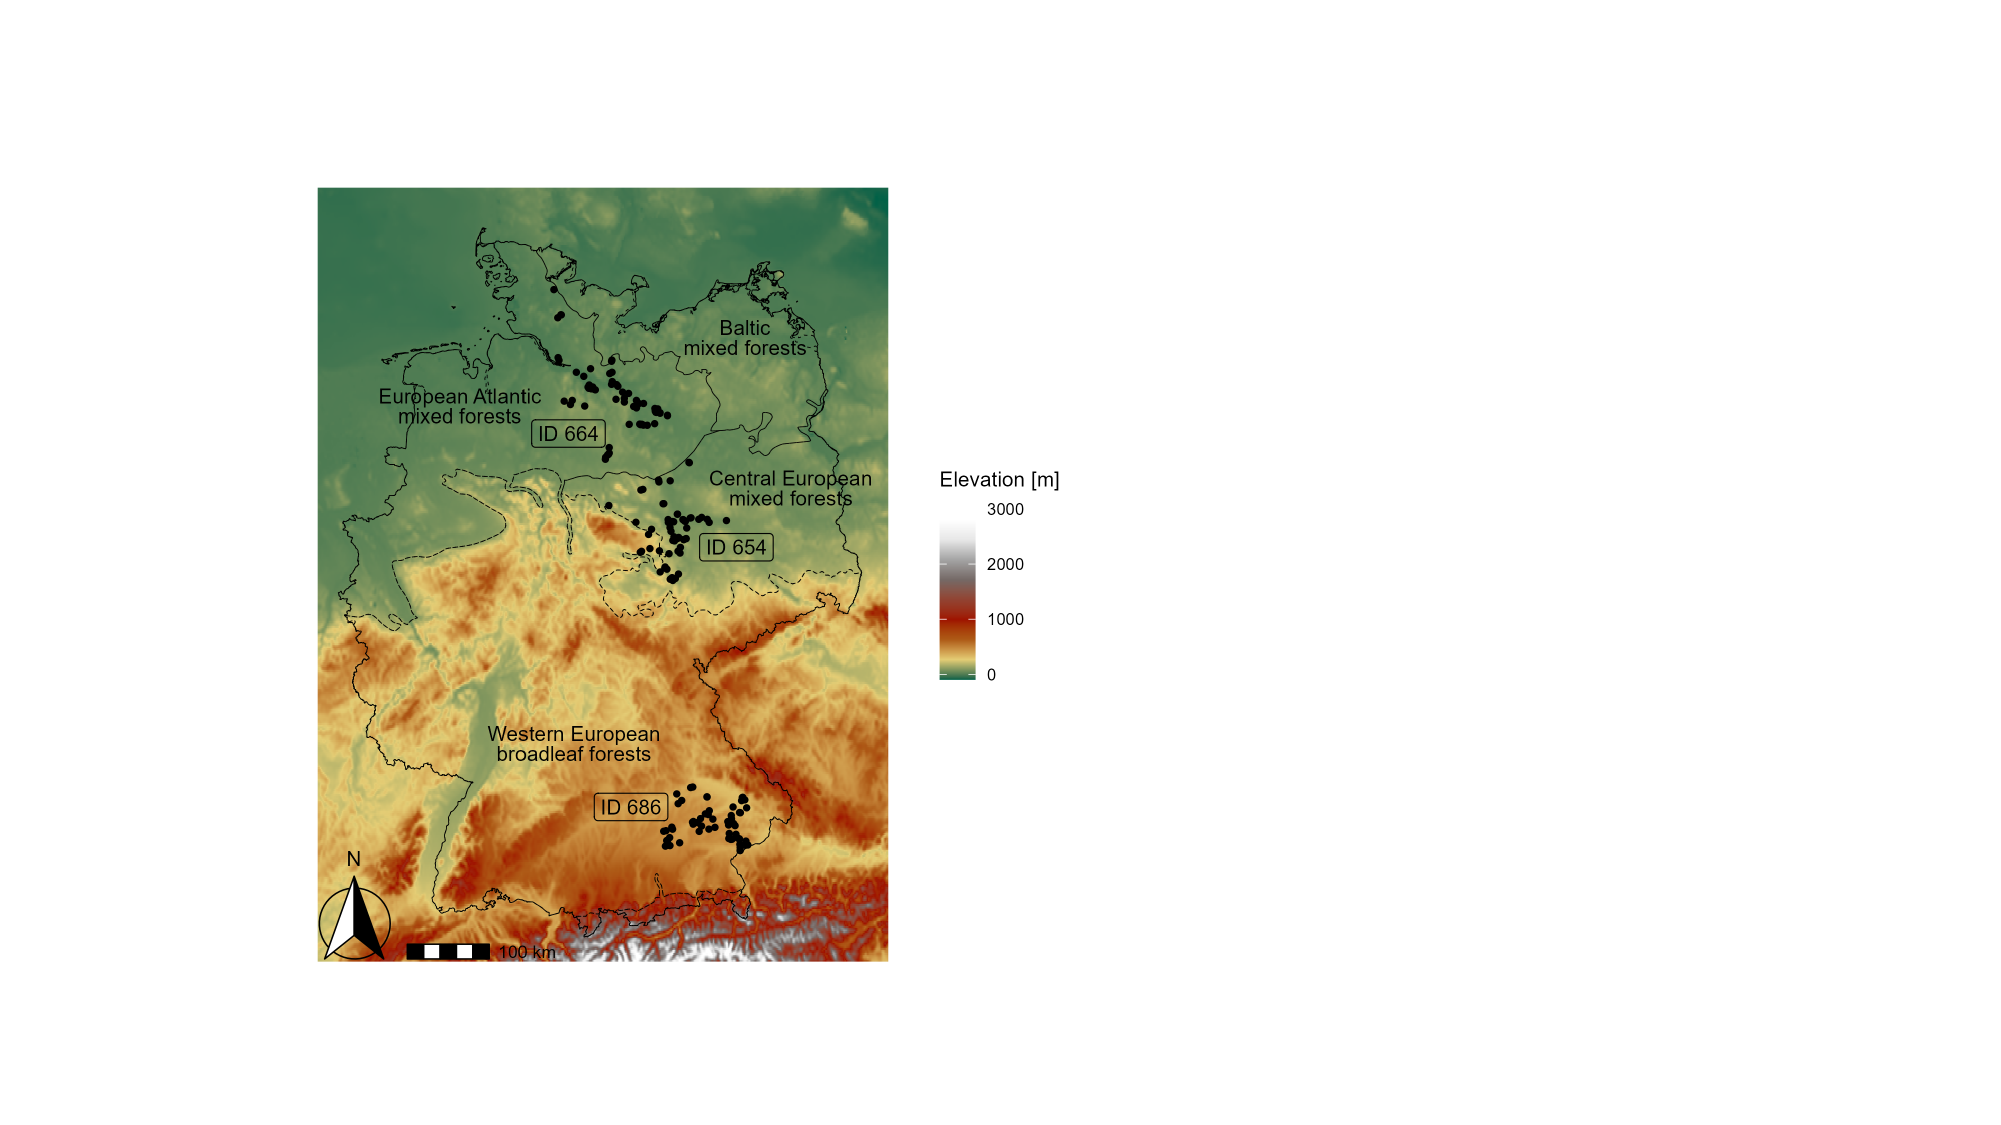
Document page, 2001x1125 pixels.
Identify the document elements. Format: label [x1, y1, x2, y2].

picture [228, 119, 1115, 1006]
